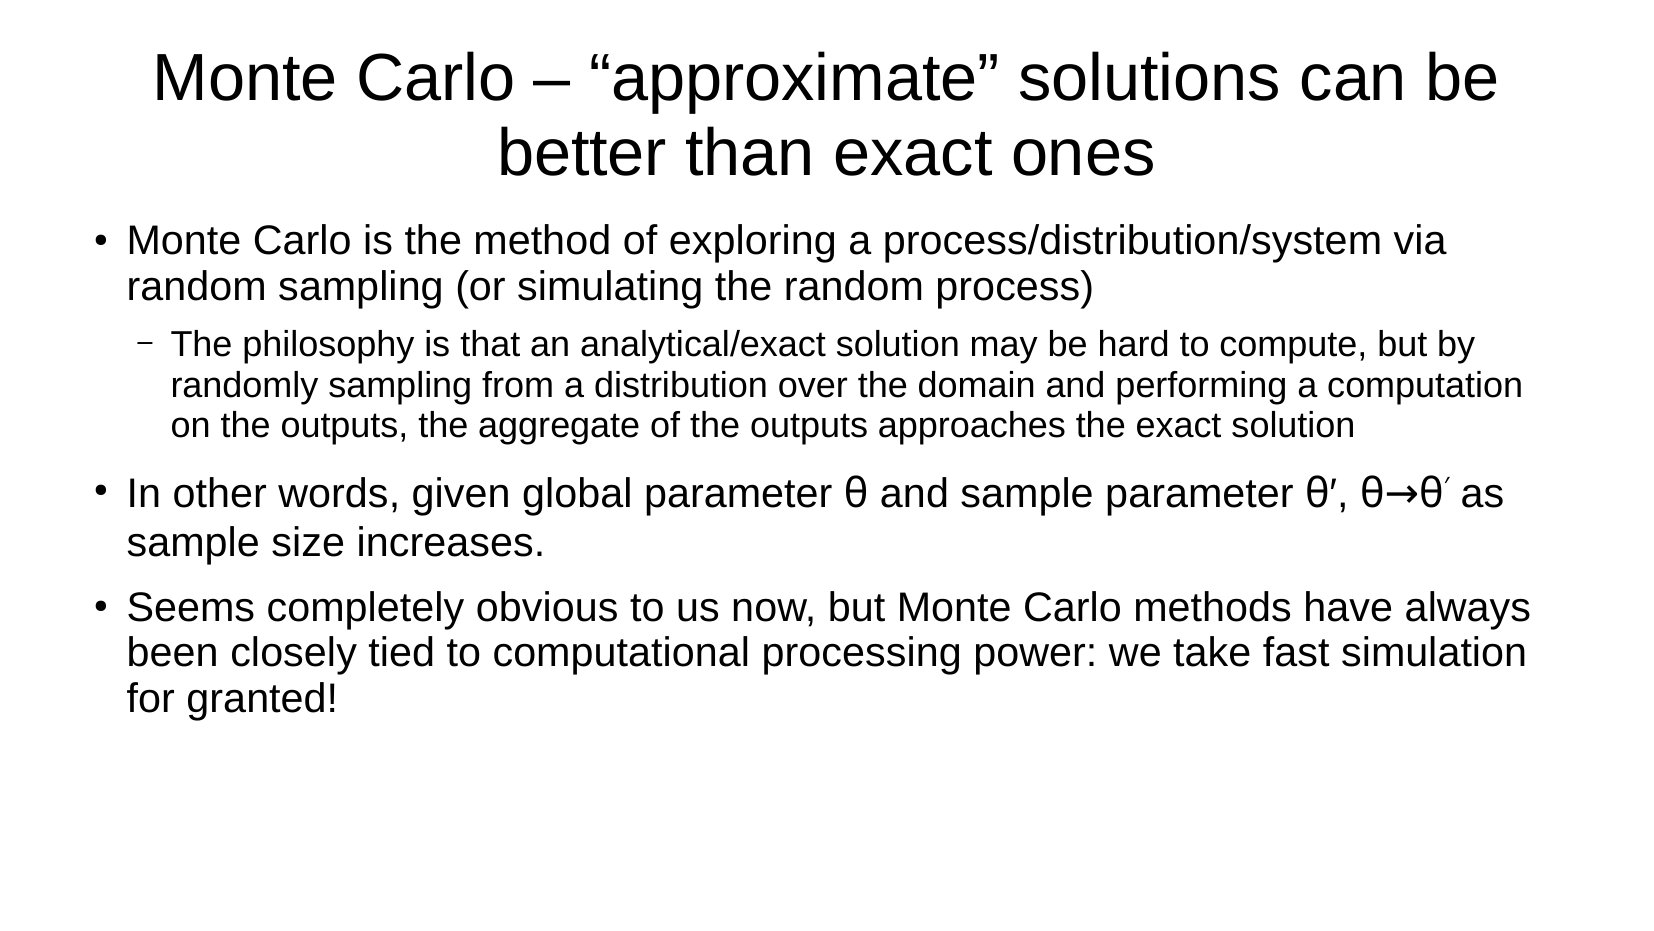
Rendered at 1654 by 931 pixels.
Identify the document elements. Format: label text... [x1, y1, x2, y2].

title Monte Carlo – “approximate” solutions can be better than exact ones [82, 37, 1571, 193]
list Monte Carlo is the method of exploring a process/distribution/system via random sampling (or simulating the random process) The philosophy is that an analytical/exact solution may be hard to compute, but by randomly sampling from a distribution over the domain and performing a computation on the outputs, the aggregate of the outputs approaches the exact solution In other words, given global parameter θ and sample parameter θ′, θ→θ′ as sample size increases. Seems completely obvious to us now, but Monte Carlo methods have always been closely tied to computational processing power: we take fast simulation for granted! [82, 217, 1571, 758]
